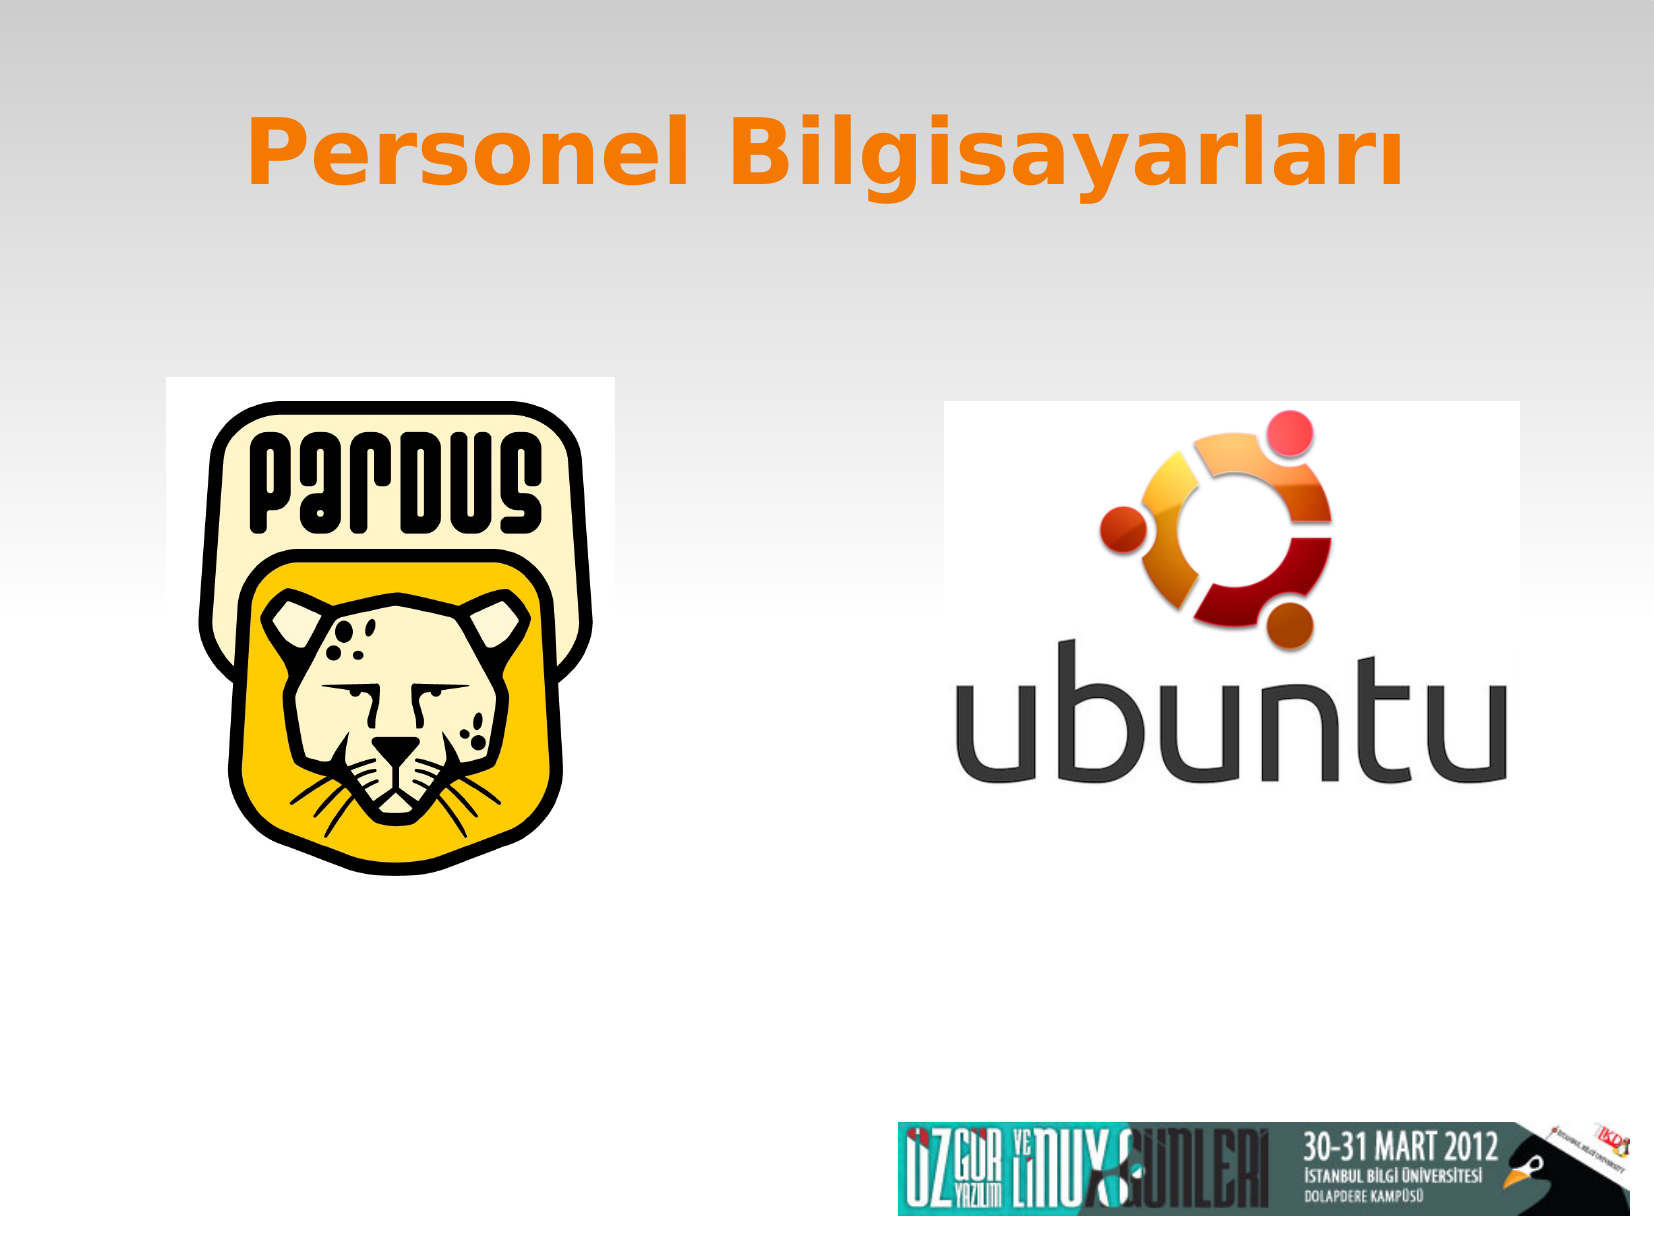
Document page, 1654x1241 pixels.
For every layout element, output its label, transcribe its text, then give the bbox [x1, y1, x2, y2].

picture [166, 377, 615, 905]
picture [898, 1122, 1630, 1216]
picture [944, 401, 1520, 796]
title Personel Bilgisayarları [82, 49, 1571, 257]
